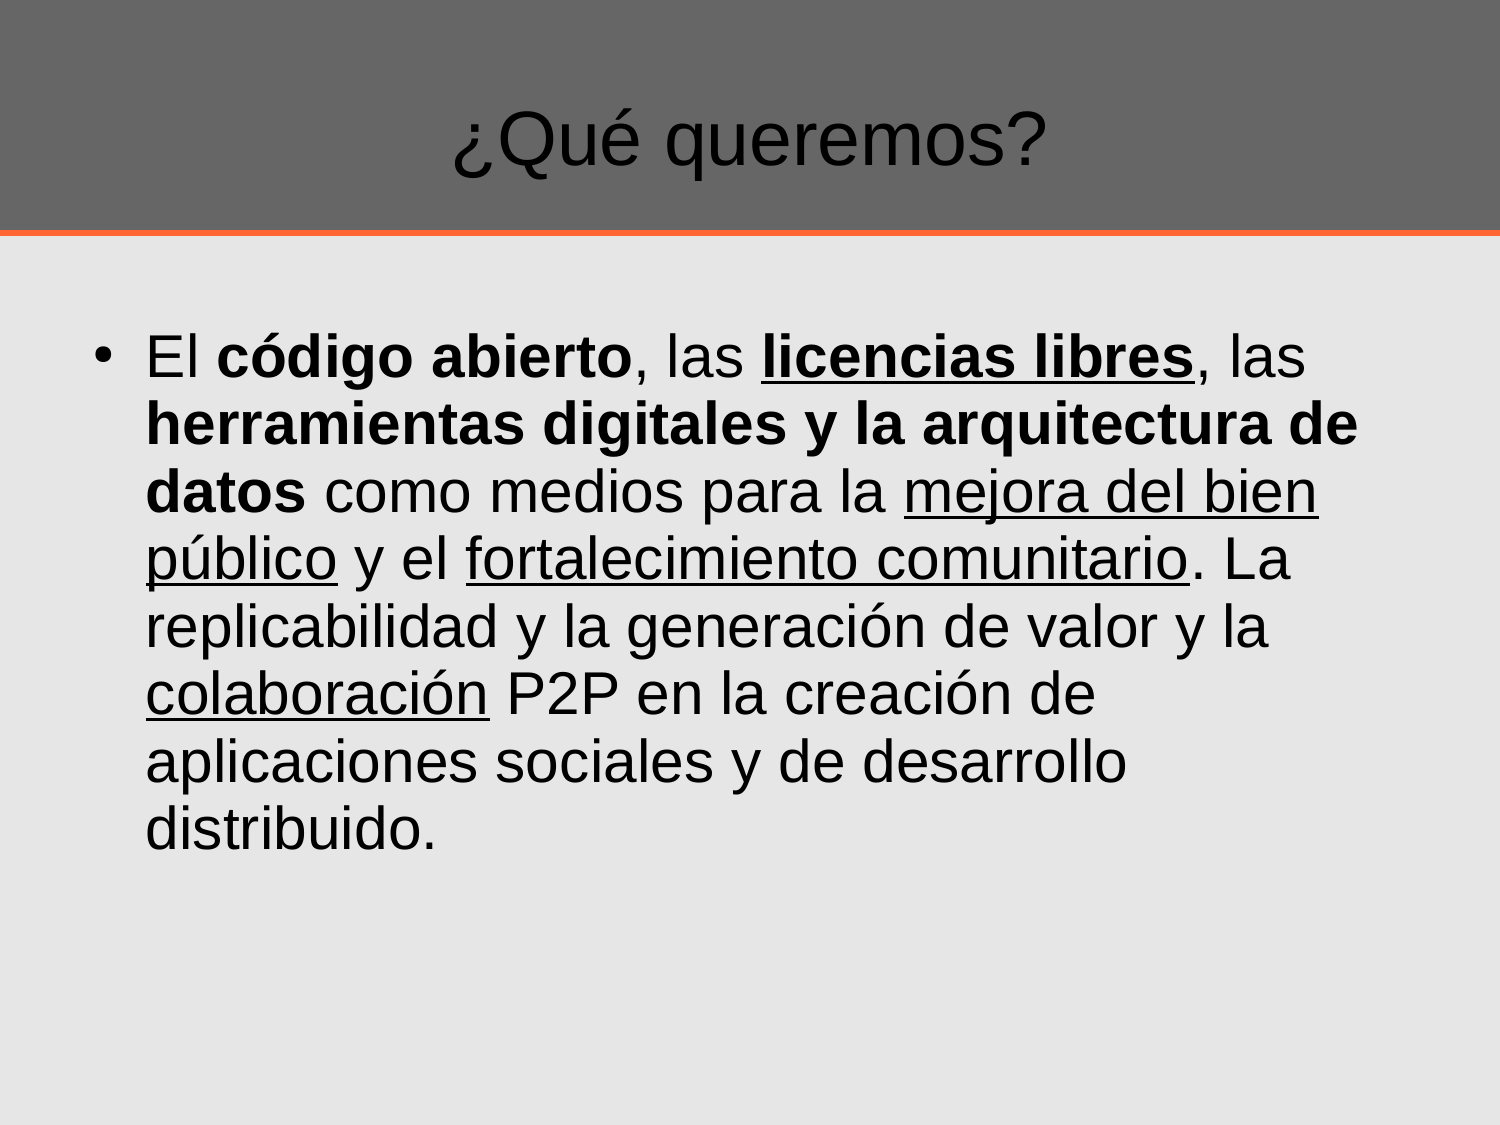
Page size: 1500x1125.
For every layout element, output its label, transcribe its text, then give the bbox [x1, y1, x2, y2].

list El código abierto, las licencias libres, las herramientas digitales y la arquitectura de datos como medios para la mejora del bien público y el fortalecimiento comunitario. La replicabilidad y la generación de valor y la colaboración P2P en la creación de aplicaciones sociales y de desarrollo distribuido. [75, 322, 1425, 975]
title ¿Qué queremos? [75, 44, 1425, 233]
